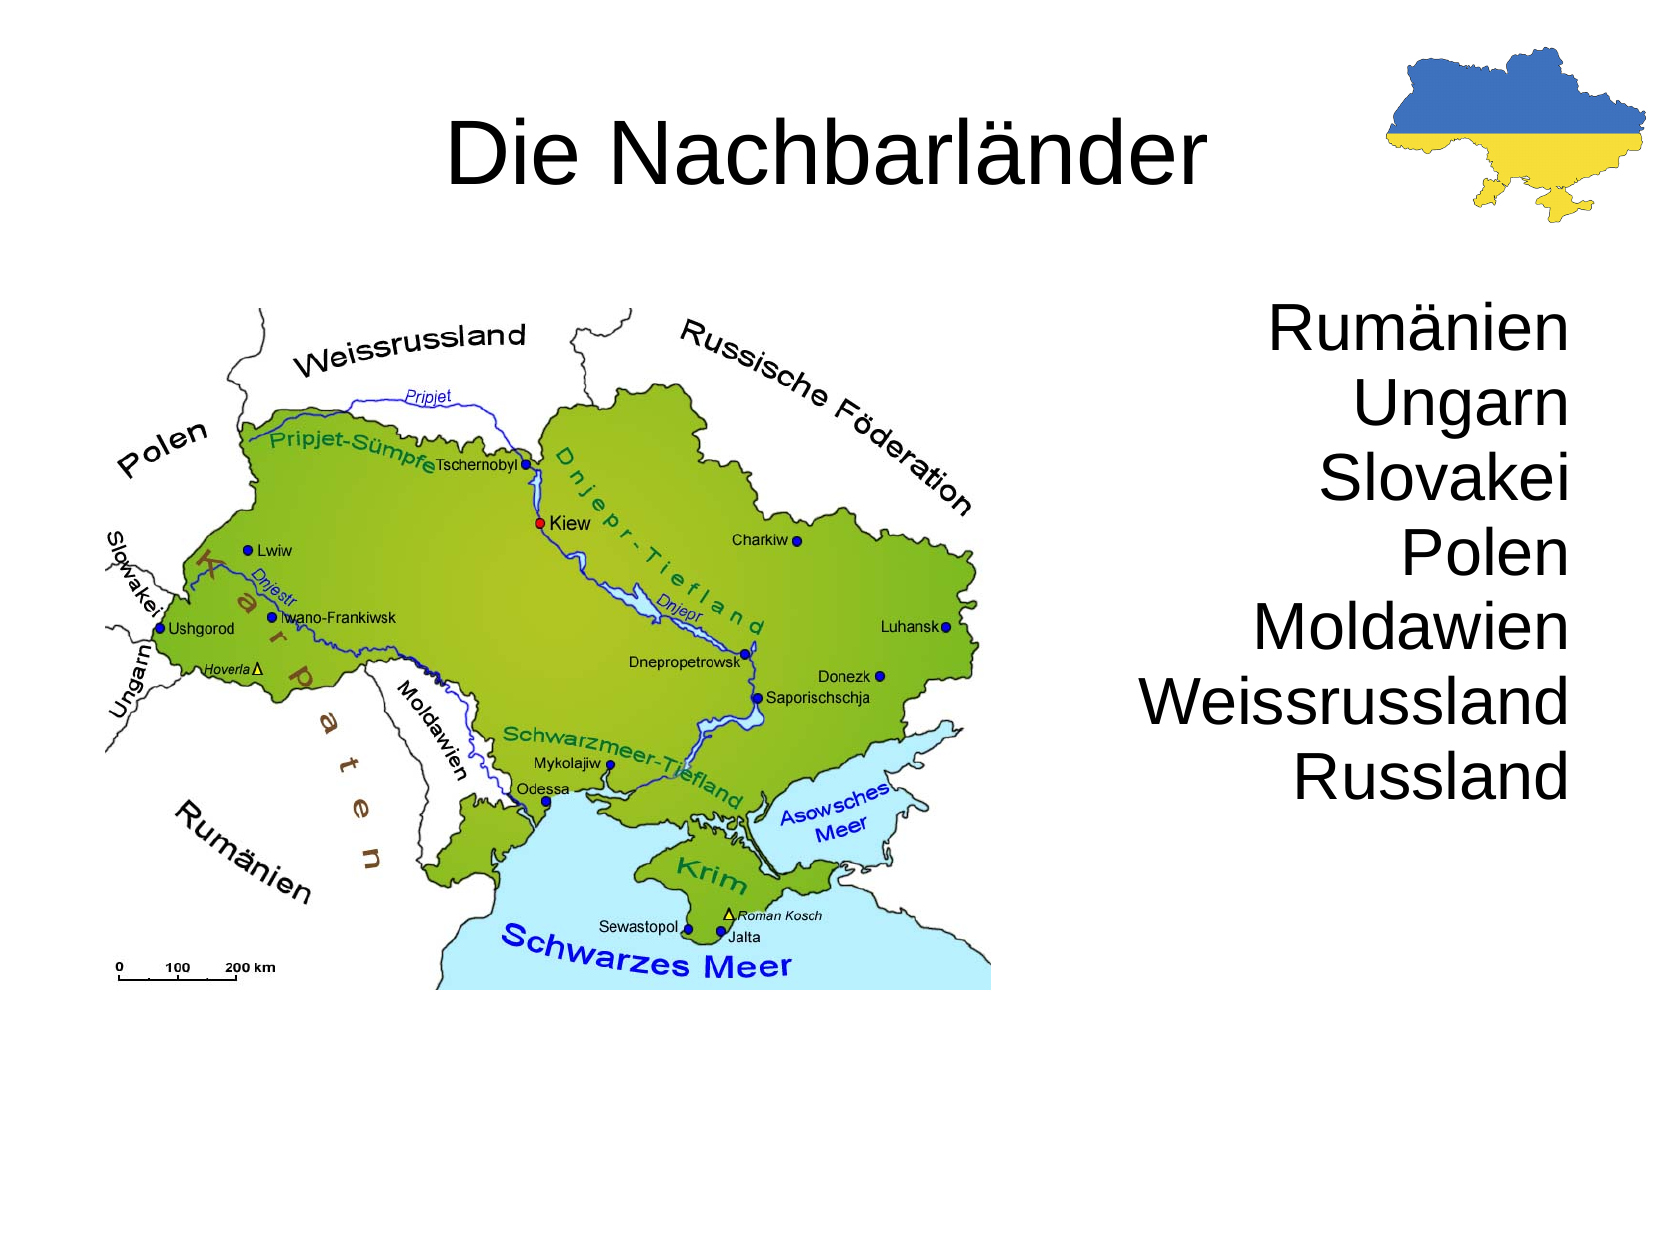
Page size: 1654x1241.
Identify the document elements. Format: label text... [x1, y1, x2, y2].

subtitle Rumänien Ungarn Slovakei Polen Moldawien Weissrussland Russland [82, 290, 1571, 1010]
title Die Nachbarländer [82, 49, 1380, 257]
picture [1380, 0, 1653, 271]
picture [105, 308, 991, 991]
